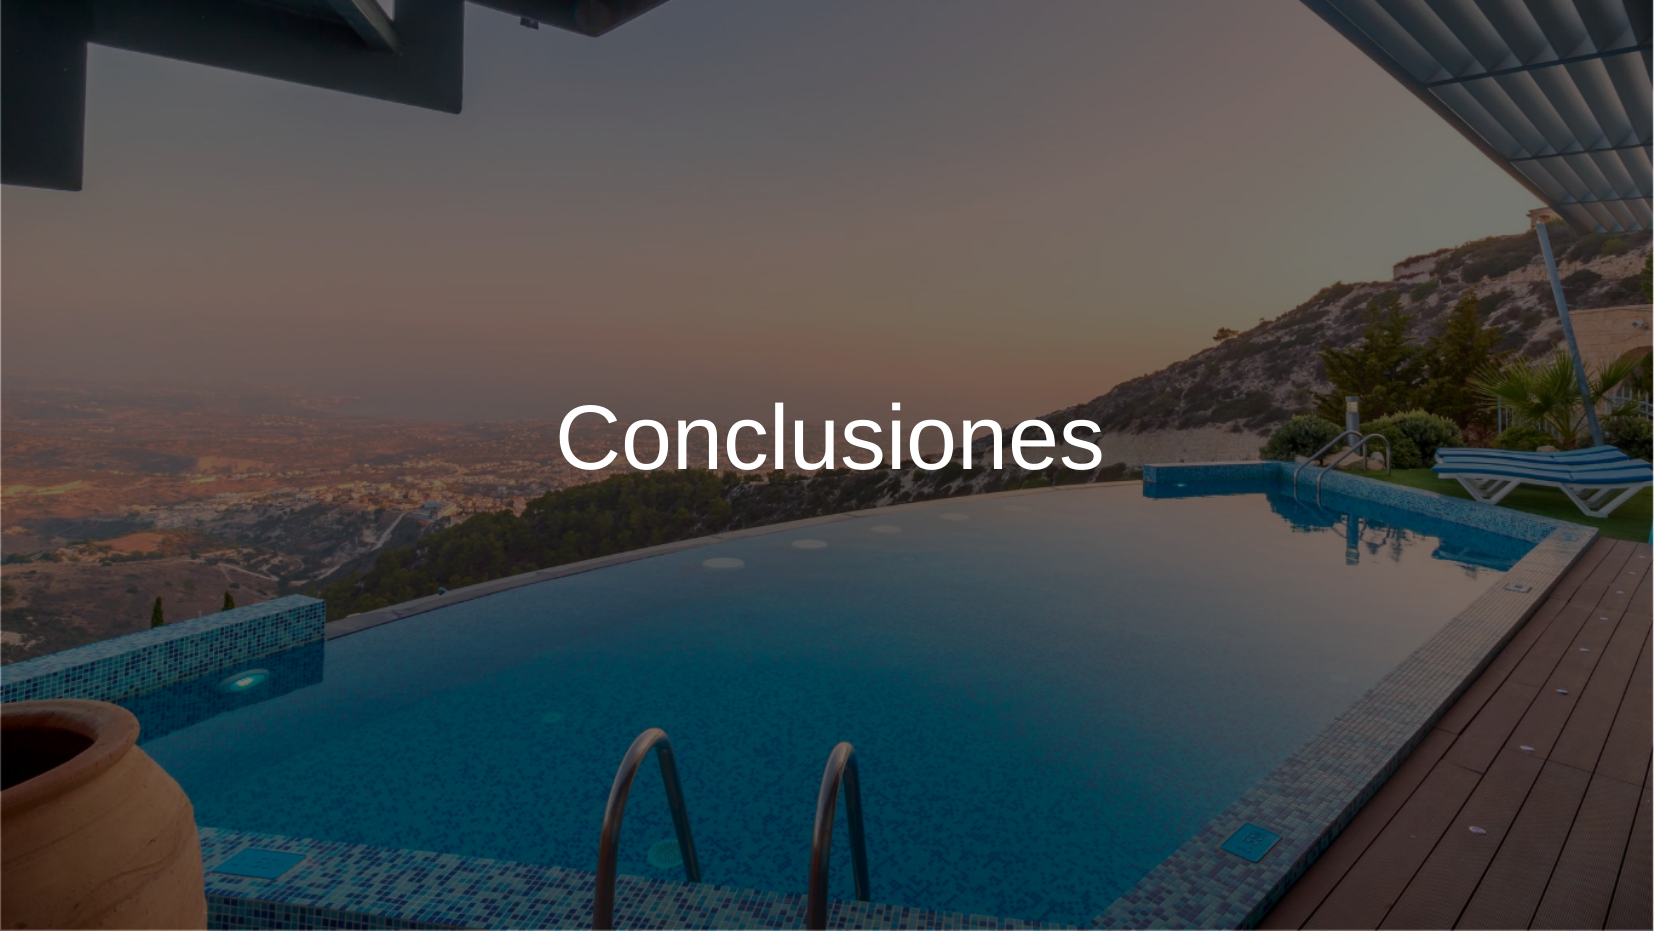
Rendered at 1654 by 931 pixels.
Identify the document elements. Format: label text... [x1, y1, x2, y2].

picture [0, 0, 1654, 931]
title Conclusiones [86, 360, 1576, 516]
